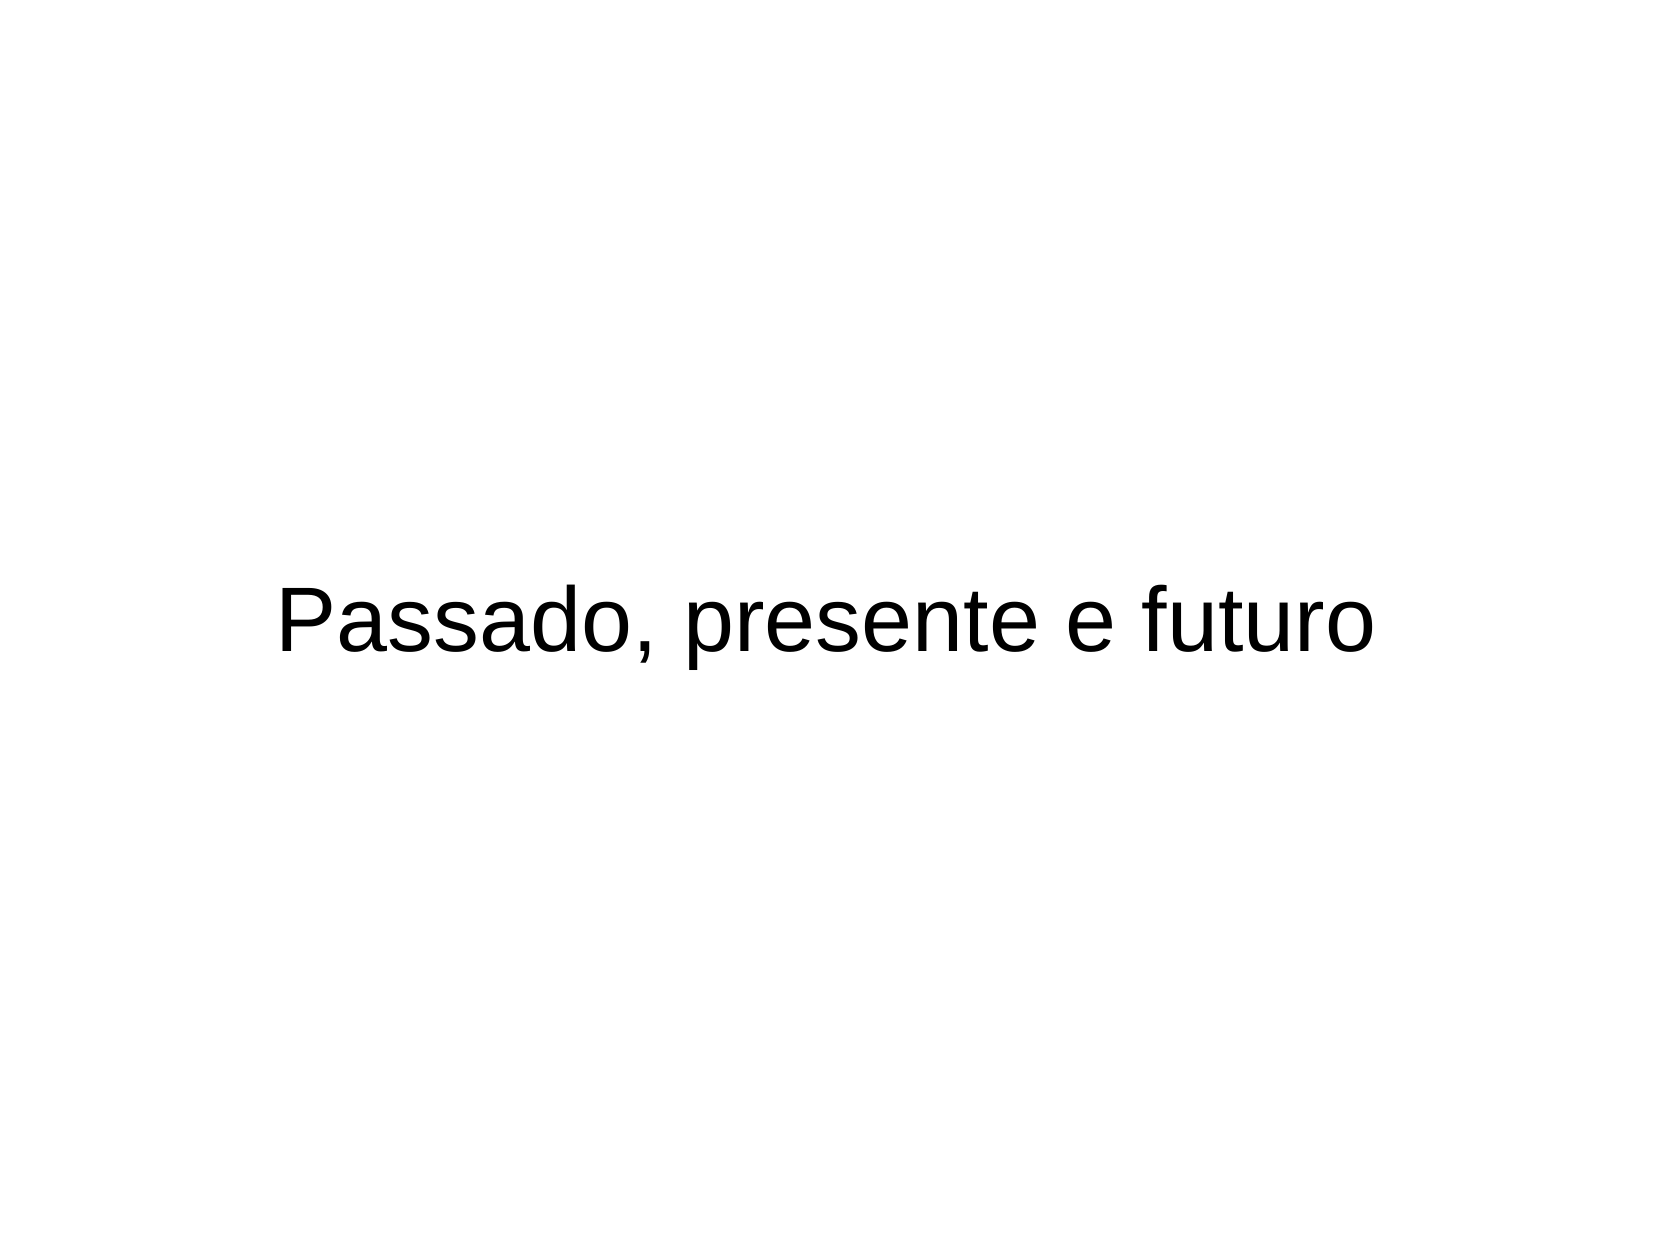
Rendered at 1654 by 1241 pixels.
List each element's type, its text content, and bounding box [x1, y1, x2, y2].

title Passado, presente e futuro [82, 516, 1571, 724]
